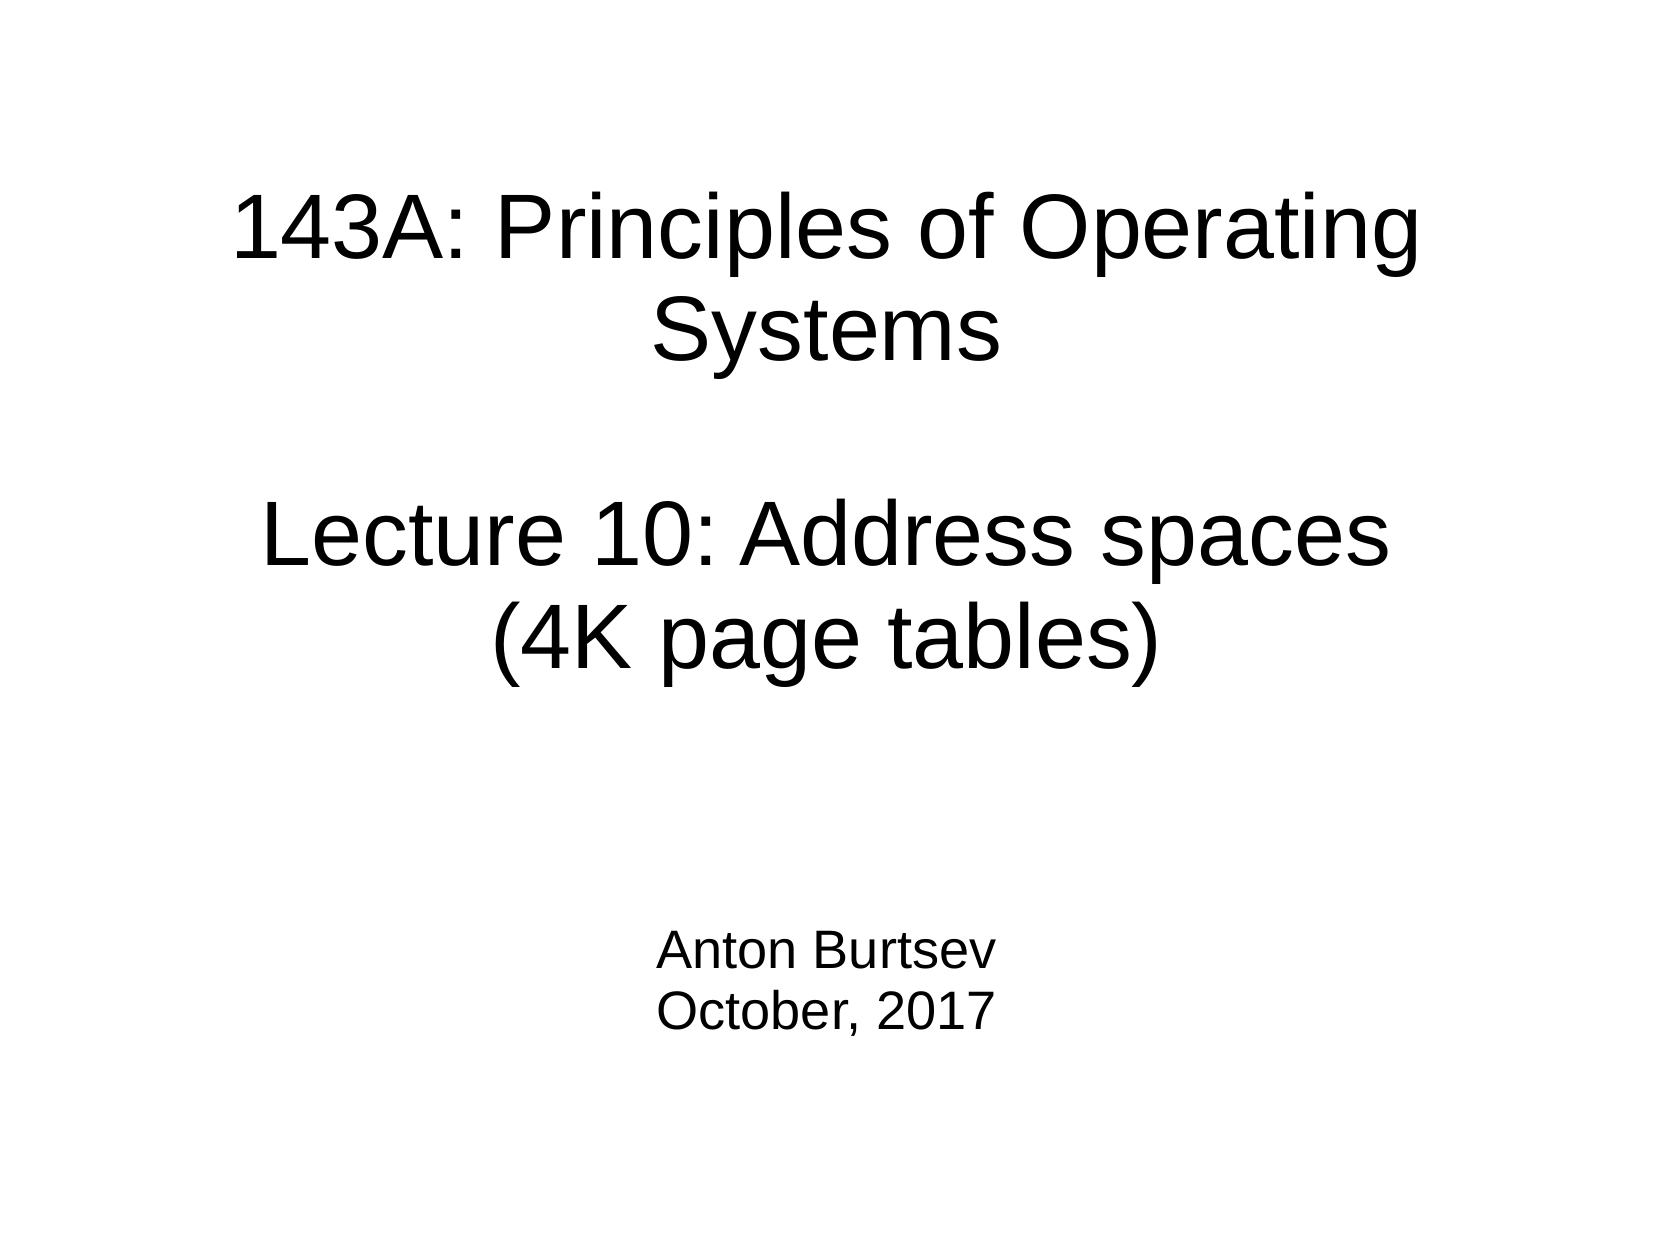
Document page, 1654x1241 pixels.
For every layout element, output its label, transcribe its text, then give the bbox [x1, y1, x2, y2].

title 143A: Principles of Operating Systems Lecture 10: Address spaces (4K page tables) [82, 113, 1571, 637]
subtitle Anton Burtsev October, 2017 [82, 637, 1571, 1109]
